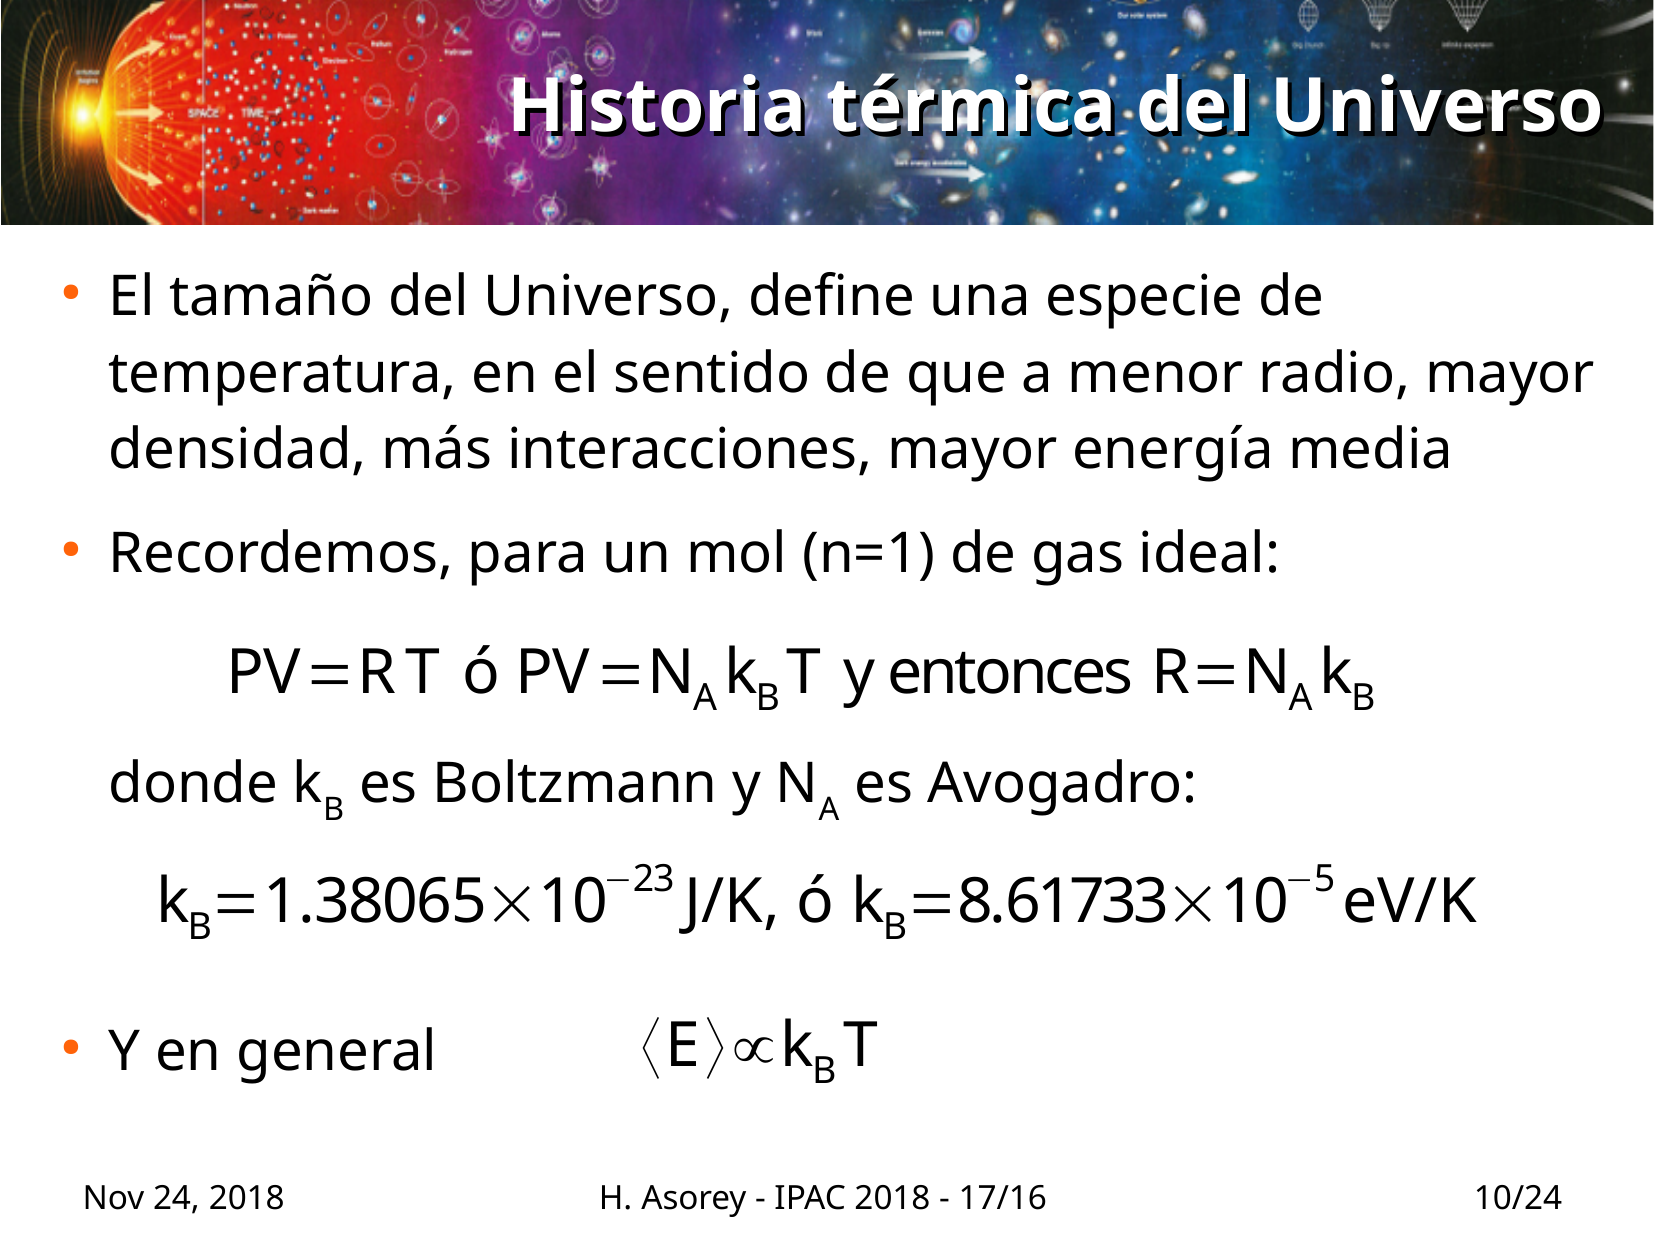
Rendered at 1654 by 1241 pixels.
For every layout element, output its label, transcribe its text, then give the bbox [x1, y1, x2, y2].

picture [1, 0, 1654, 225]
list El tamaño del Universo, define una especie de temperatura, en el sentido de que a menor radio, mayor densidad, más interacciones, mayor energía media Recordemos, para un mol (n=1) de gas ideal: donde kB es Boltzmann y NA es Avogadro: Y en general [45, 255, 1606, 1156]
chart [150, 855, 1487, 950]
chart [219, 632, 1381, 721]
chart [633, 1005, 886, 1093]
title Historia térmica del Universo [45, 15, 1606, 191]
